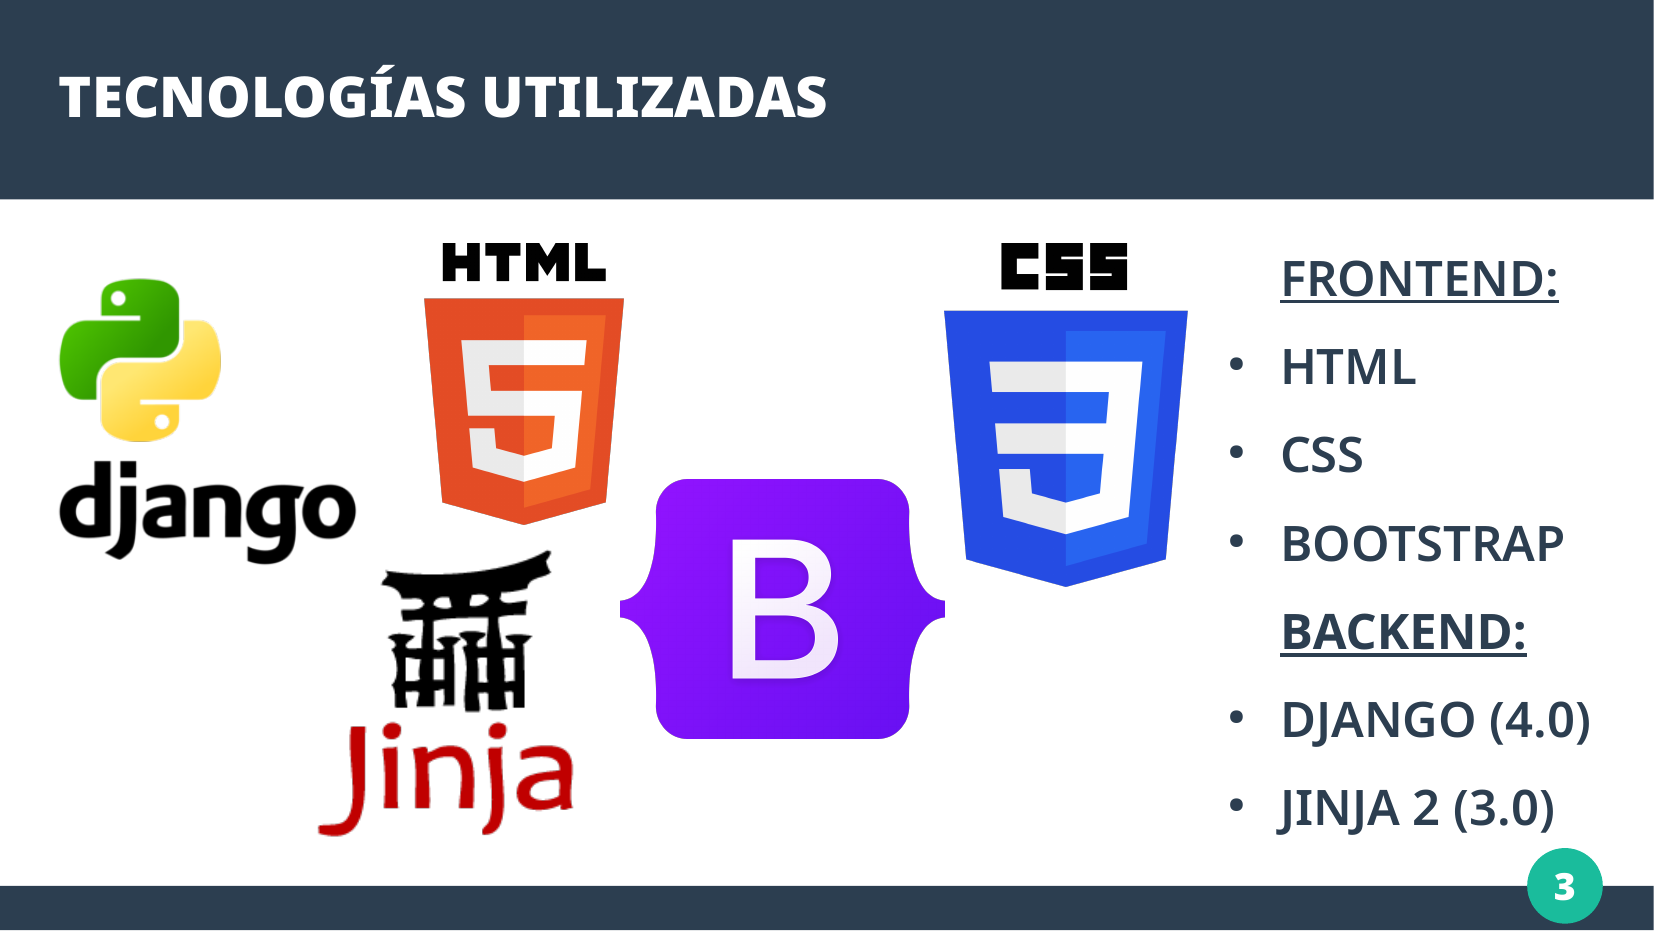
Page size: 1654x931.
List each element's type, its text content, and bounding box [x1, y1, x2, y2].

title TECNOLOGÍAS UTILIZADAS [59, 37, 1595, 156]
picture [47, 243, 1188, 890]
list FRONTEND: HTML CSS BOOTSTRAP BACKEND: DJANGO (4.0) JINJA 2 (3.0) [1210, 243, 1595, 864]
